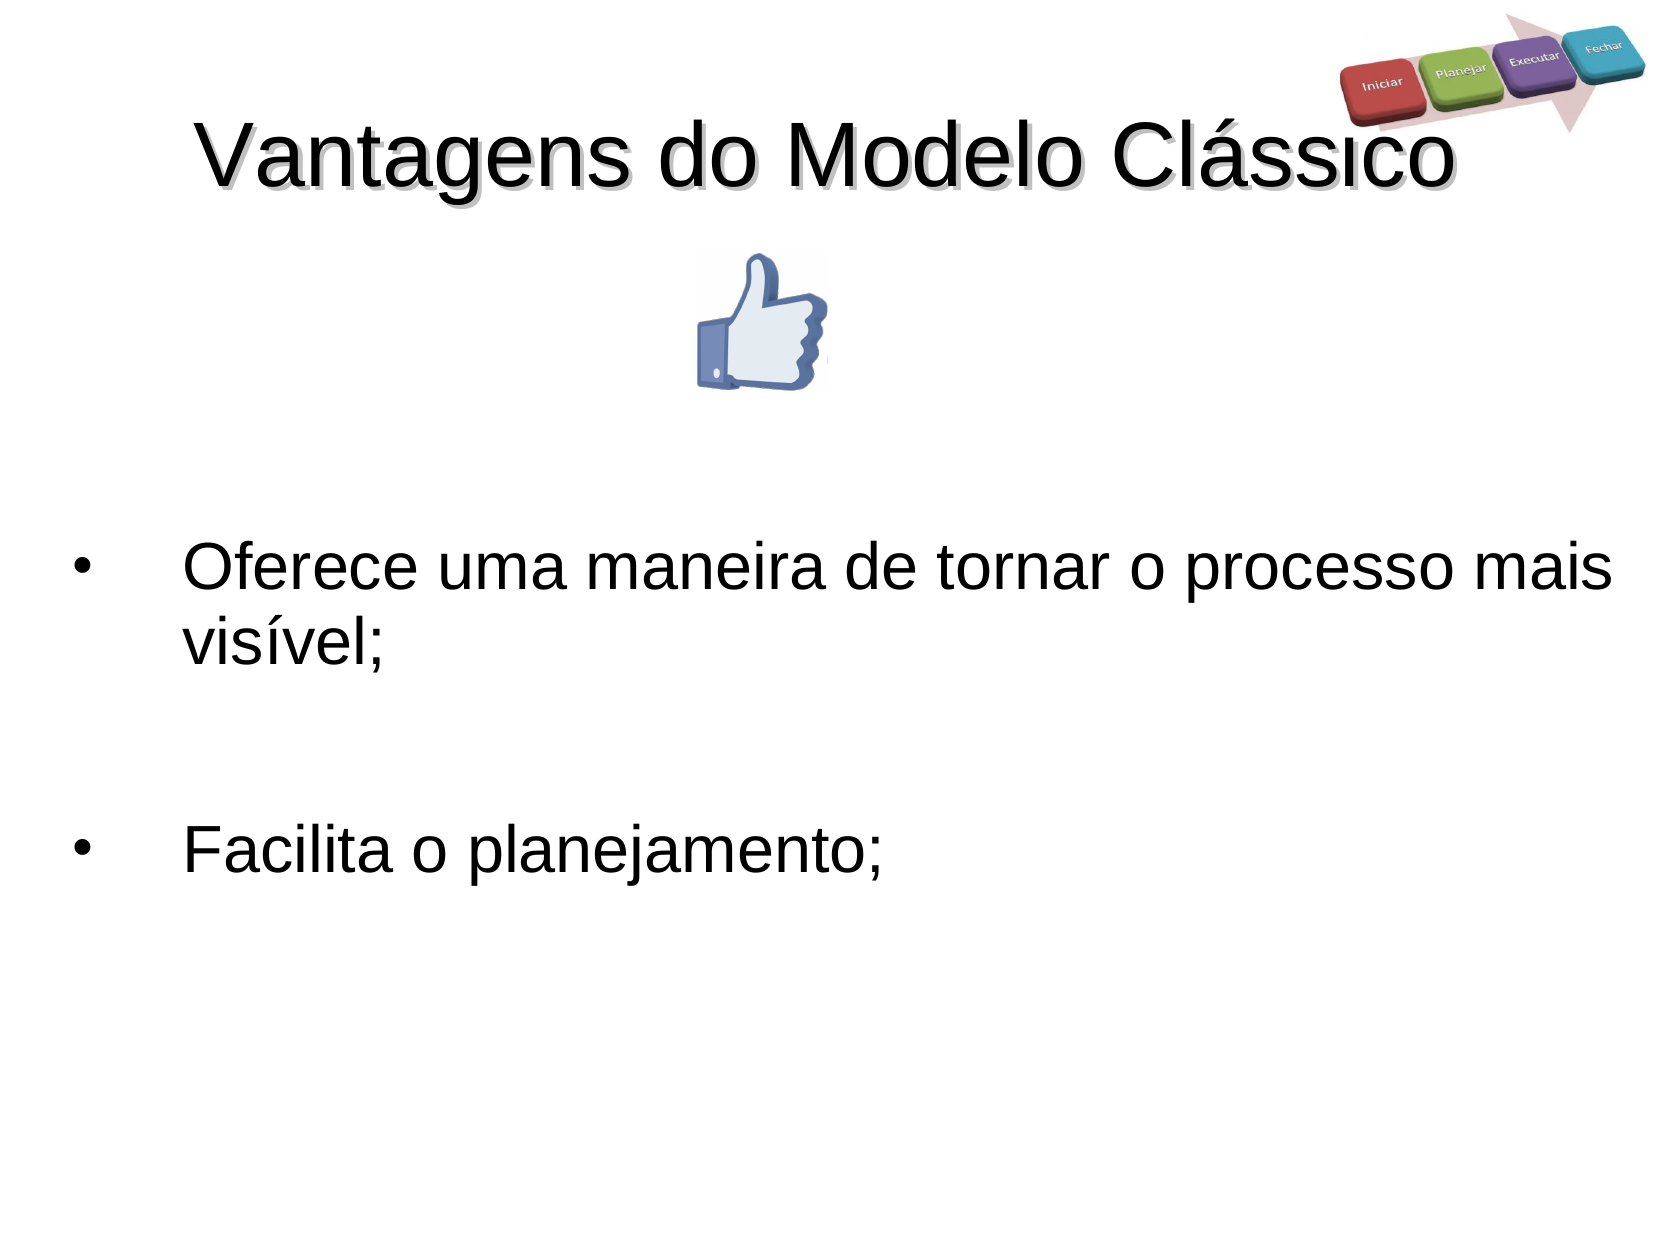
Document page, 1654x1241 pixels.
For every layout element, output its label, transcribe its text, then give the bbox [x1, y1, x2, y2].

chart [1334, 13, 1647, 136]
text_box Oferece uma maneira de tornar o processo mais visível; Facilita o planejamento; [70, 253, 1619, 1164]
title Vantagens do Modelo Clássico [82, 56, 1571, 249]
chart [697, 253, 828, 391]
